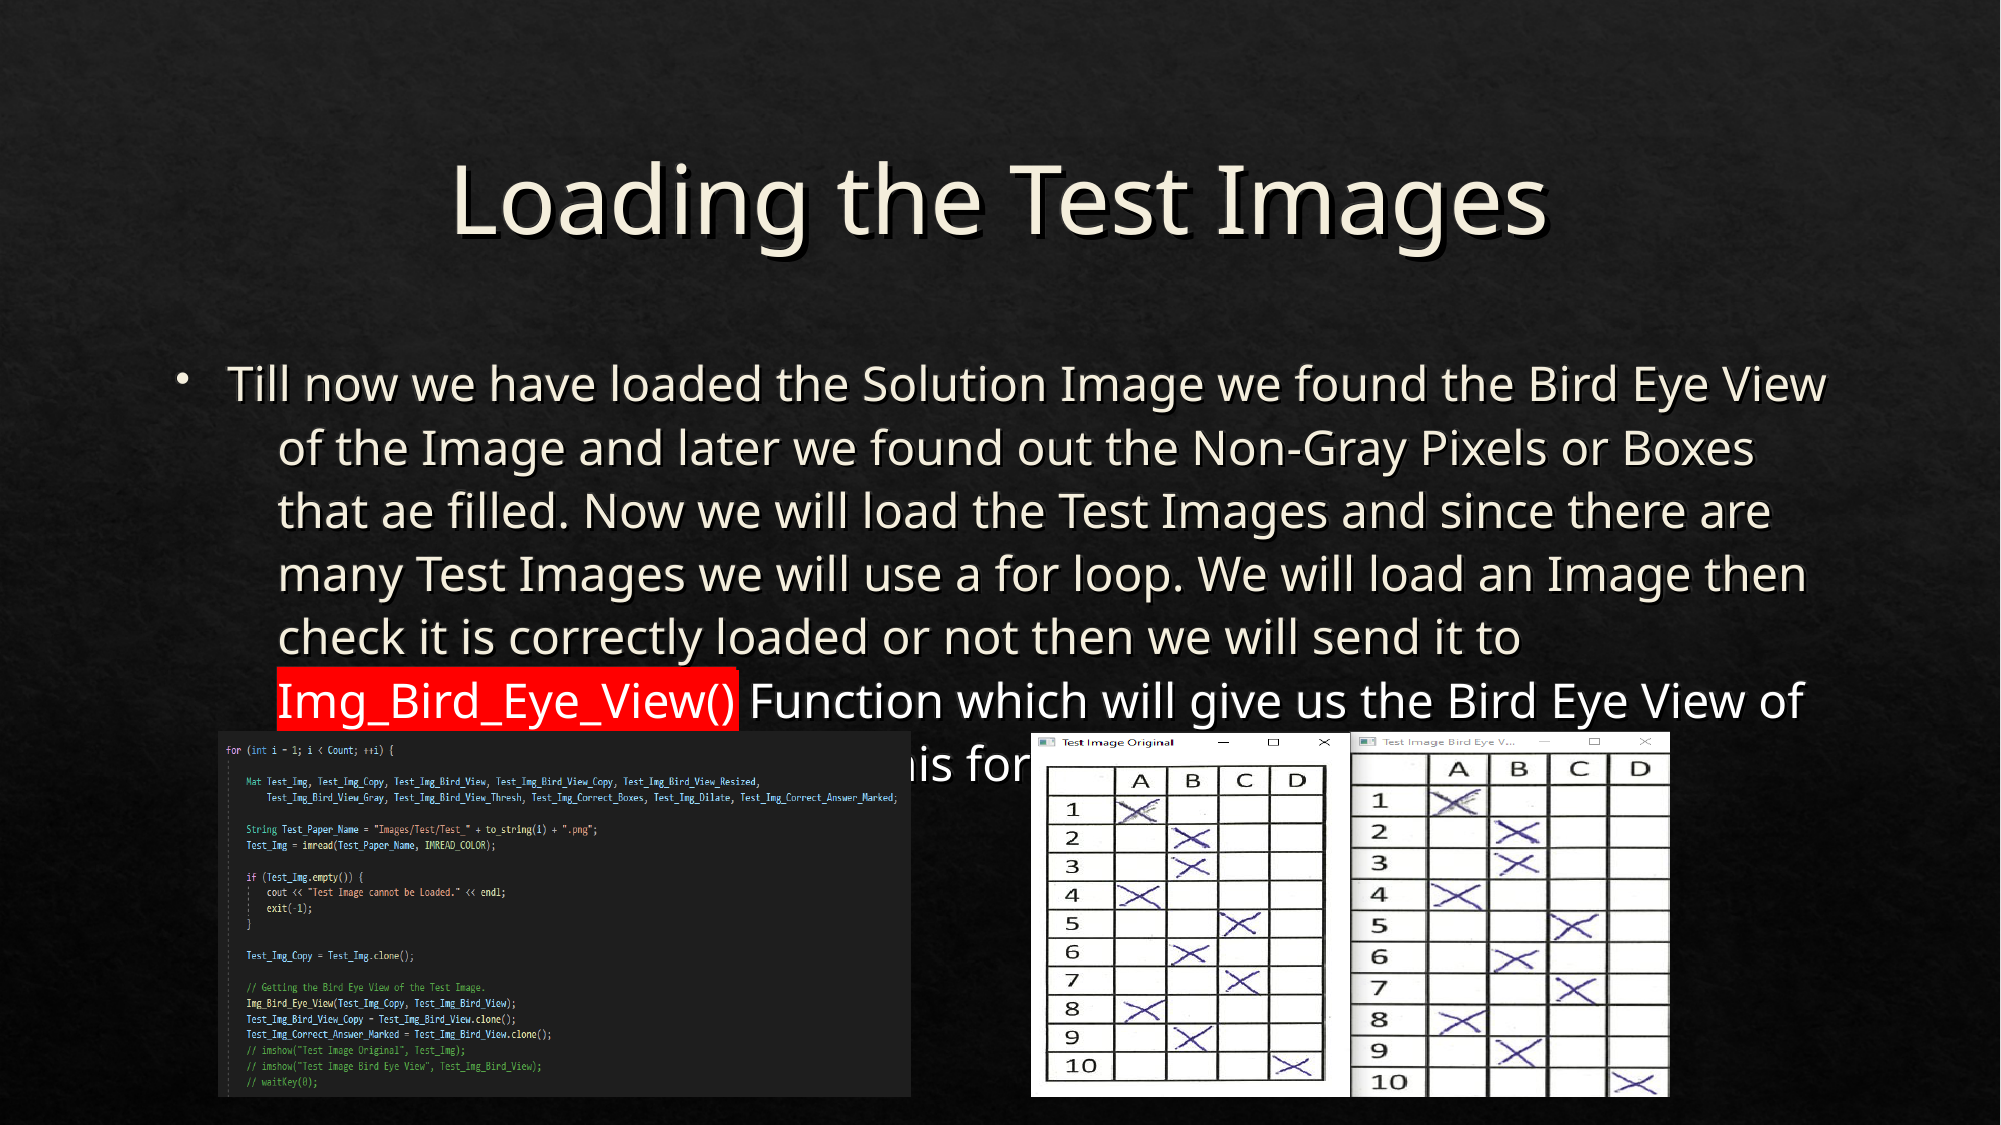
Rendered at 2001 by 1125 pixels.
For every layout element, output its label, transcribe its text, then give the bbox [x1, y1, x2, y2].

title Loading the Test Images [149, 99, 1849, 307]
list Till now we have loaded the Solution Image we found the Bird Eye View of the Image and later we found out the Non-Gray Pixels or Boxes that ae filled. Now we will load the Test Images and since there are many Test Images we will use a for loop. We will load an Image then check it is correctly loaded or not then we will send it to Img_Bird_Eye_View() Function which will give us the Bird Eye View of the Image. And we will do this for every Test Image. [149, 340, 1849, 951]
picture [218, 731, 911, 1097]
picture [1031, 731, 1670, 1097]
